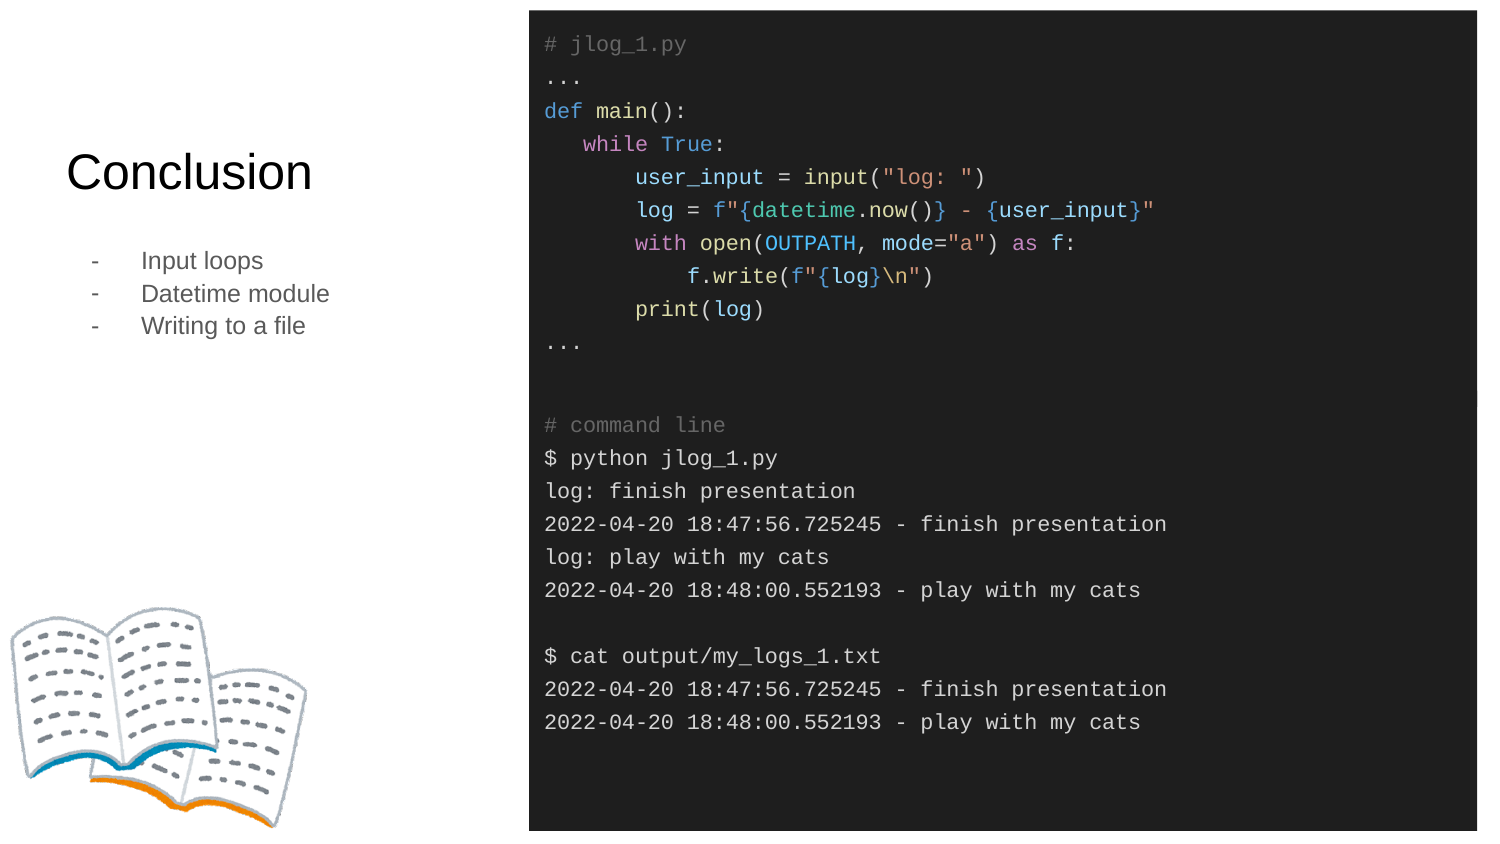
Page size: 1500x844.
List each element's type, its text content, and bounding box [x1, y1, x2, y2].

title Conclusion [51, 91, 512, 216]
list Input loops Datetime module Writing to a file [51, 227, 512, 750]
list # command line $ python jlog_1.py log: finish presentation 2022-04-20 18:47:56.725245 - finish presentation log: play with my cats 2022-04-20 18:48:00.552193 - play with my cats $ cat output/my_logs_1.txt 2022-04-20 18:47:56.725245 - finish presentation 2022-04-20 18:48:00.552193 - play with my cats [529, 390, 1478, 831]
list # jlog_1.py ... def main(): while True: user_input = input("log: ") log = f"{datetime.now()} - {user_input}" with open(OUTPATH, mode="a") as f: f.write(f"{log}\n") print(log) ... [529, 10, 1478, 390]
picture [0, 586, 316, 844]
